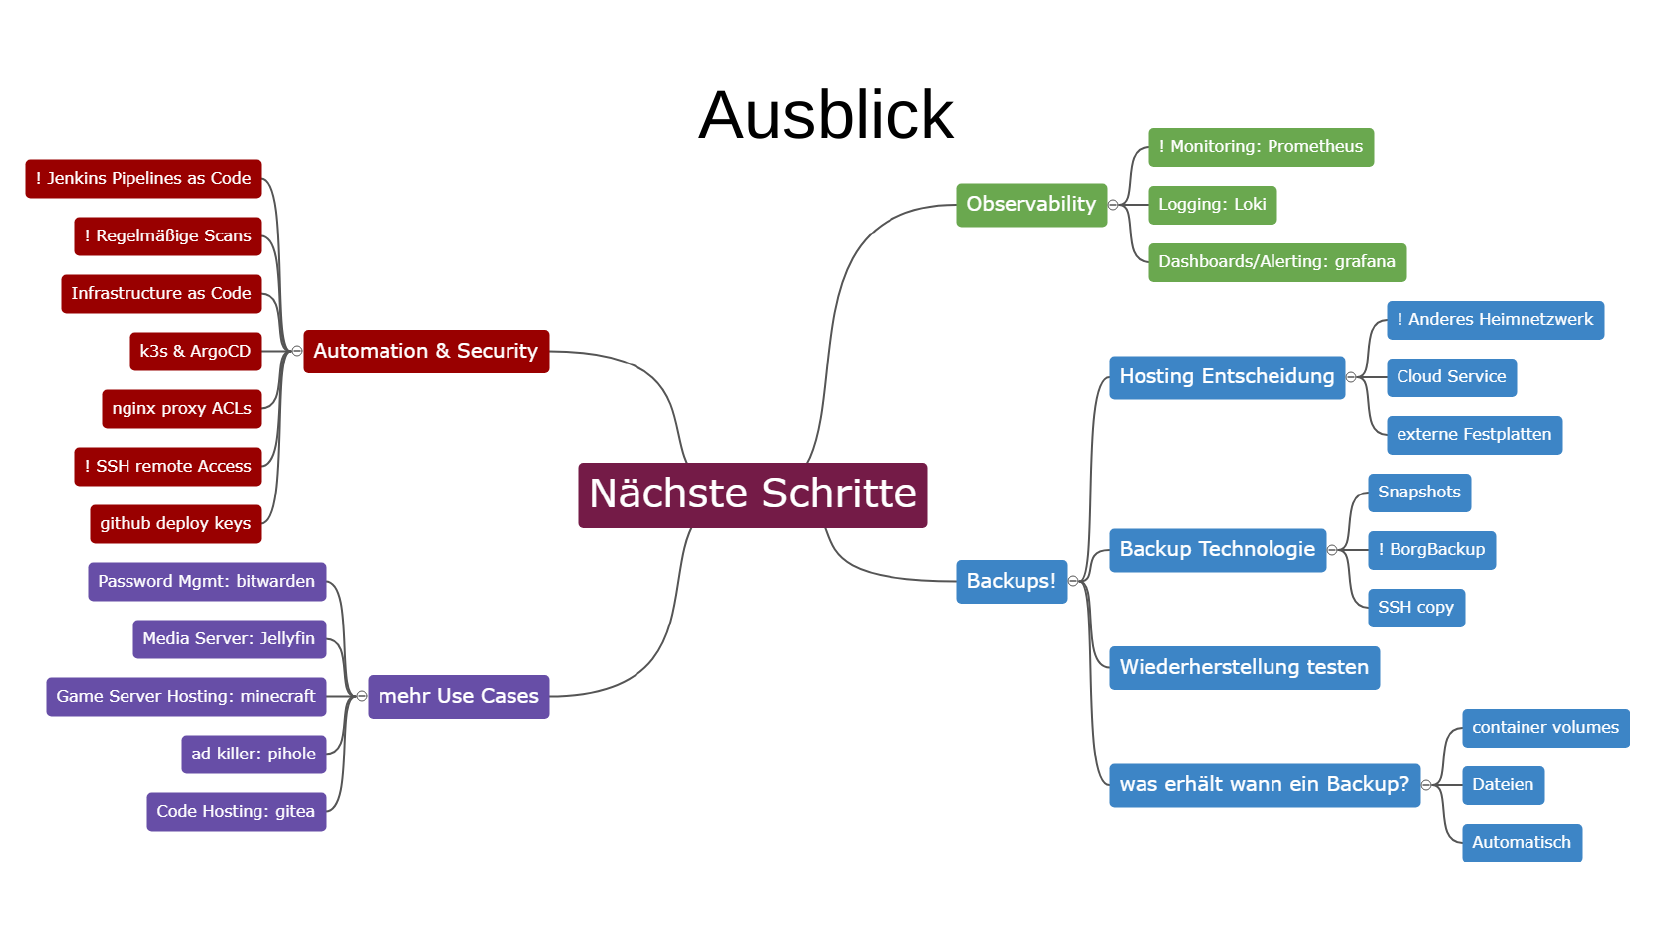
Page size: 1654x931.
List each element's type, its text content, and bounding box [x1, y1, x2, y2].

title Ausblick [82, 37, 1571, 103]
picture [0, 103, 1654, 886]
